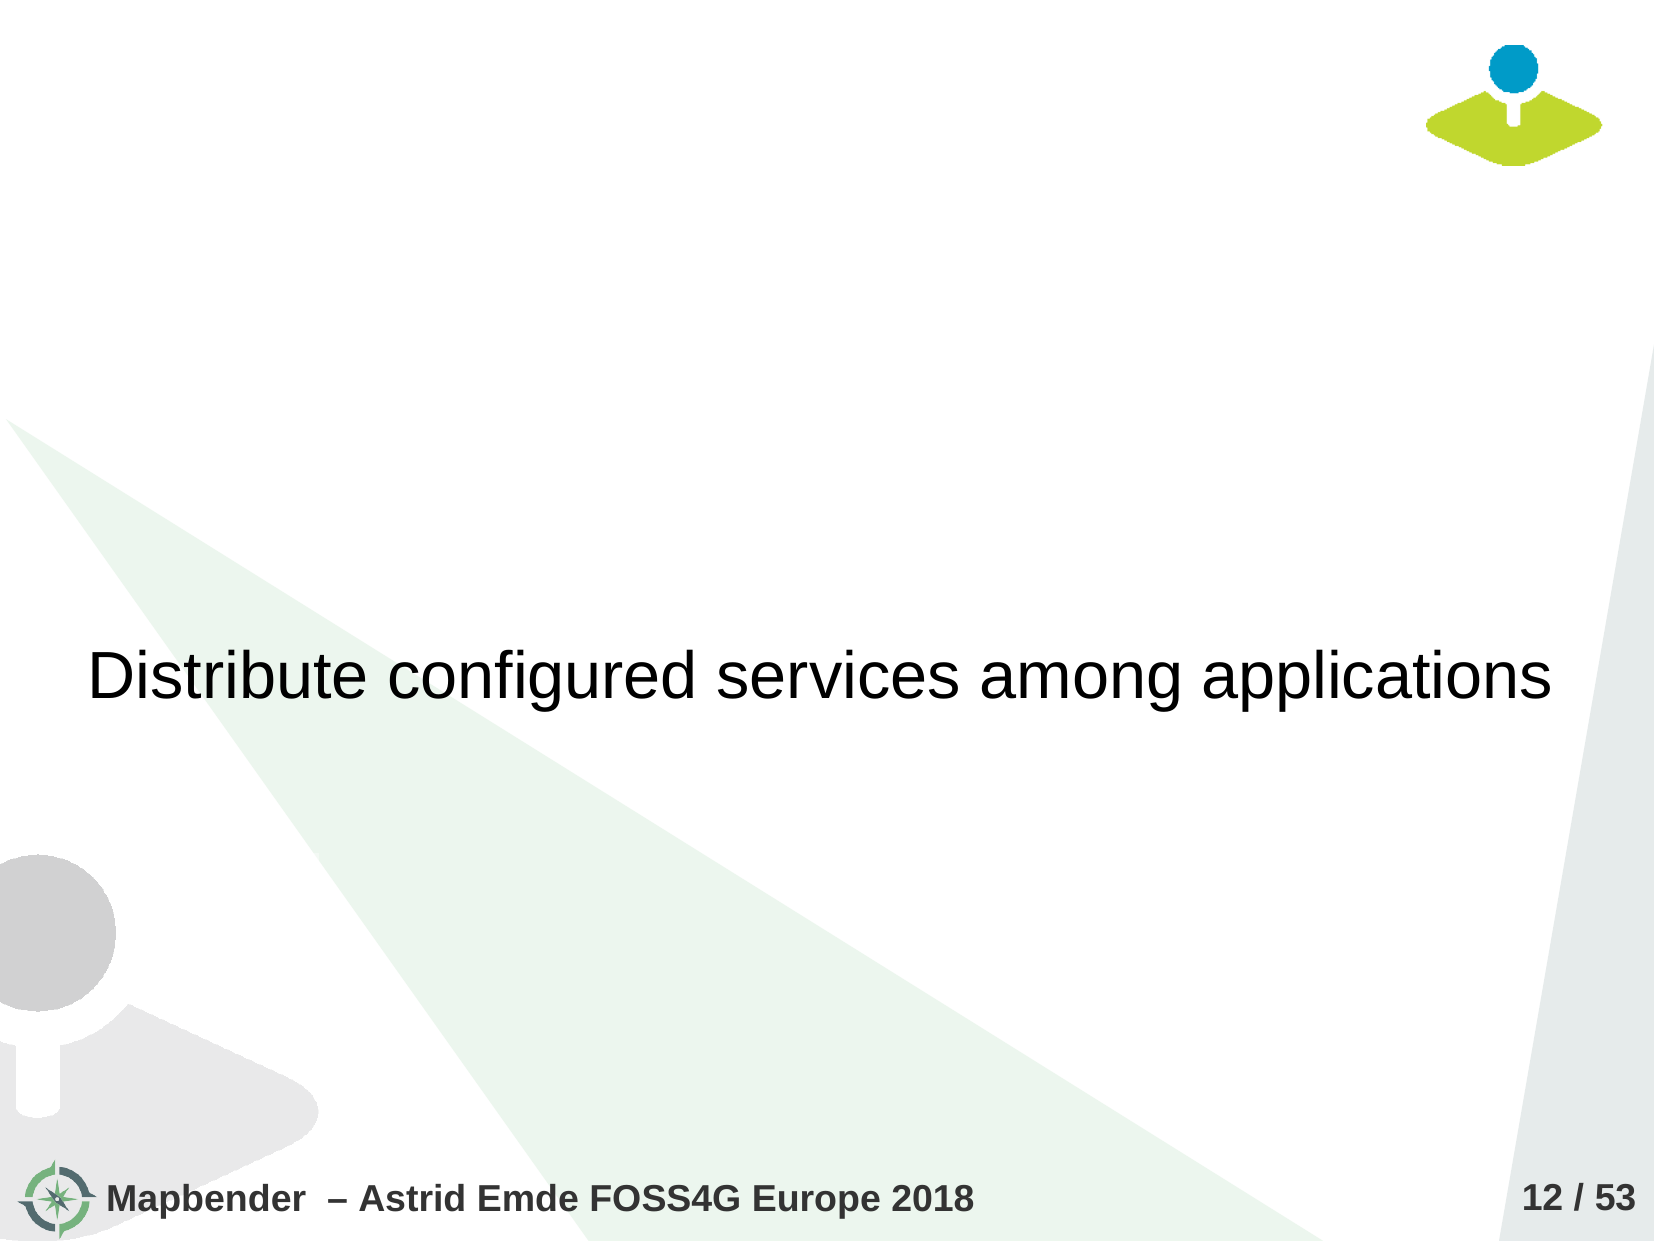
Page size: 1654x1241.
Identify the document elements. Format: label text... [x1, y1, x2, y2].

subtitle Distribute configured services among applications [76, 177, 1565, 1173]
picture [16, 1158, 98, 1240]
picture [1426, 45, 1604, 166]
